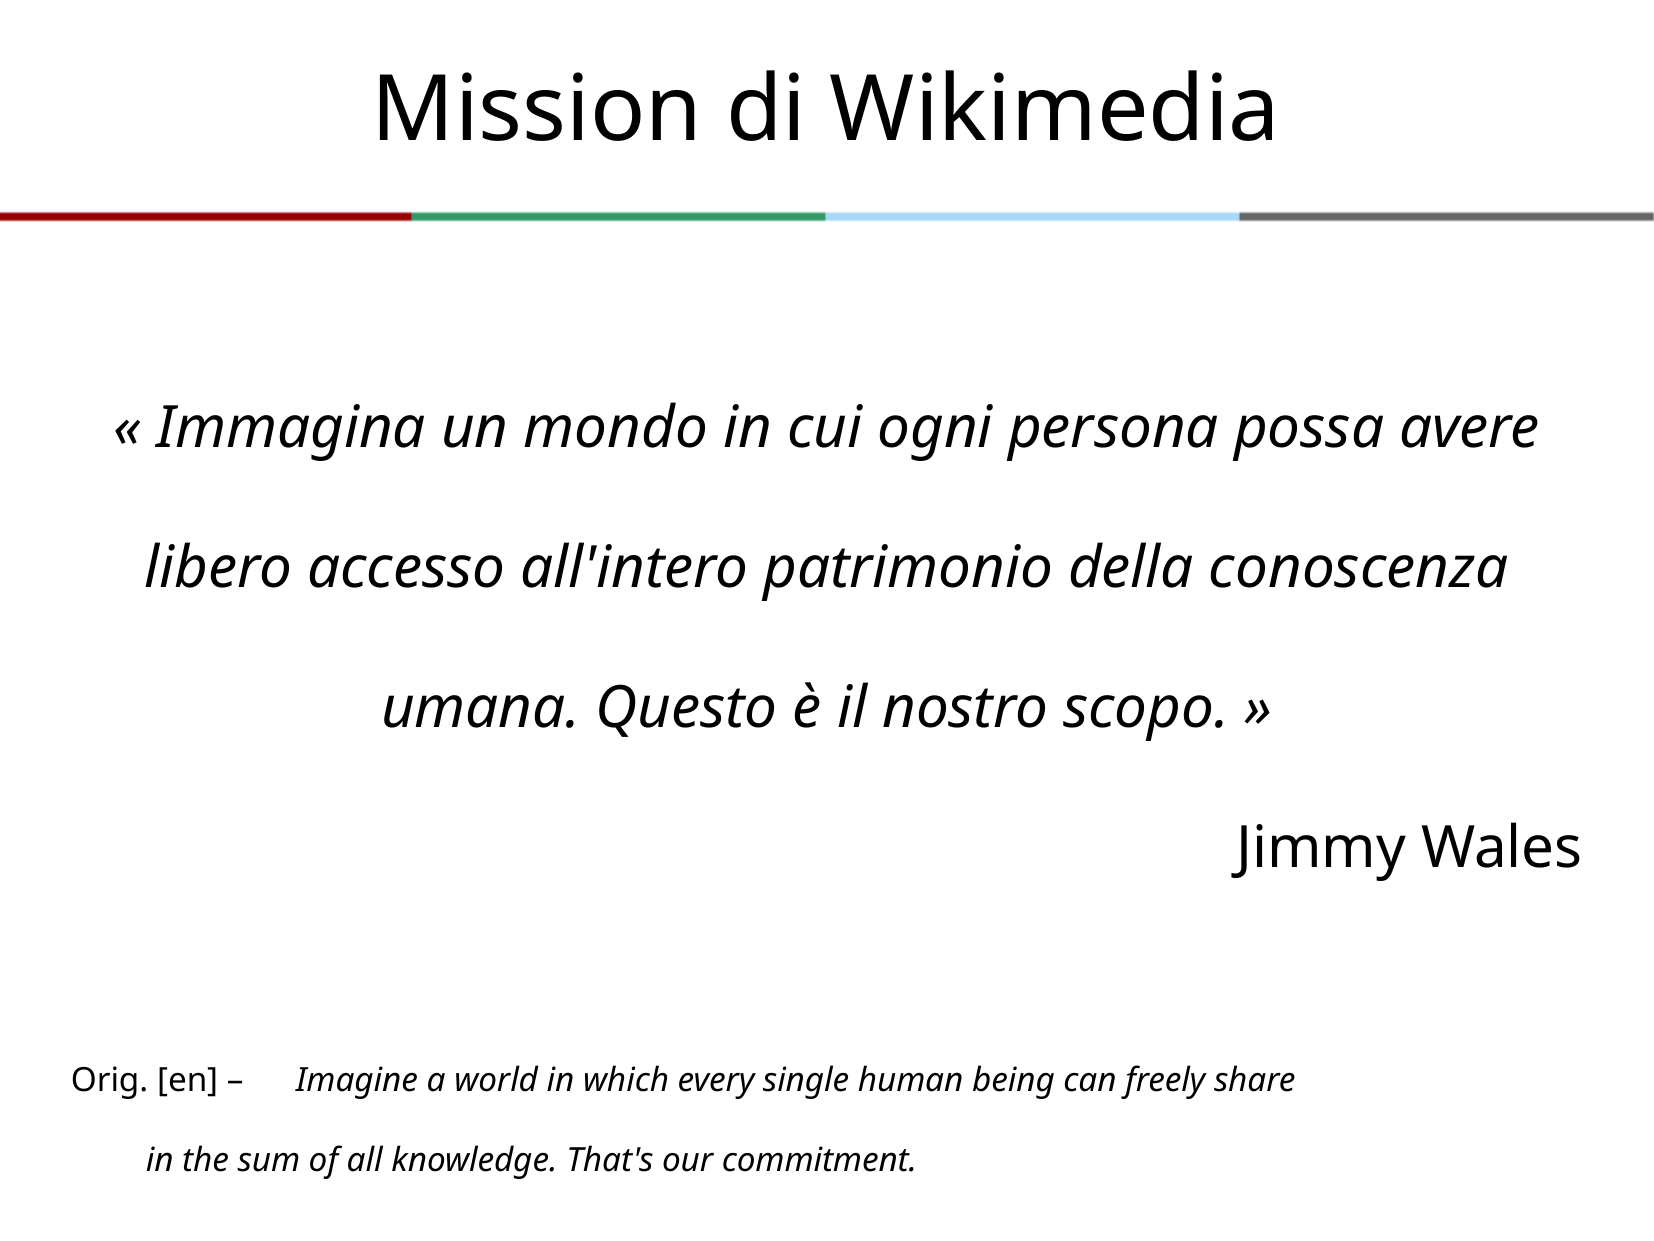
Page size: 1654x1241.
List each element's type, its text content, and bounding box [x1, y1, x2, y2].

text_box Mission di Wikimedia [82, 0, 1571, 200]
text_box « Immagina un mondo in cui ogni persona possa avere libero accesso all'intero patrimonio della conoscenza umana. Questo è il nostro scopo. » Jimmy Wales Orig. [en] – Imagine a world in which every single human being can freely share in the sum of all knowledge. That's our commitment. [70, 318, 1583, 1170]
picture [0, 200, 1654, 235]
